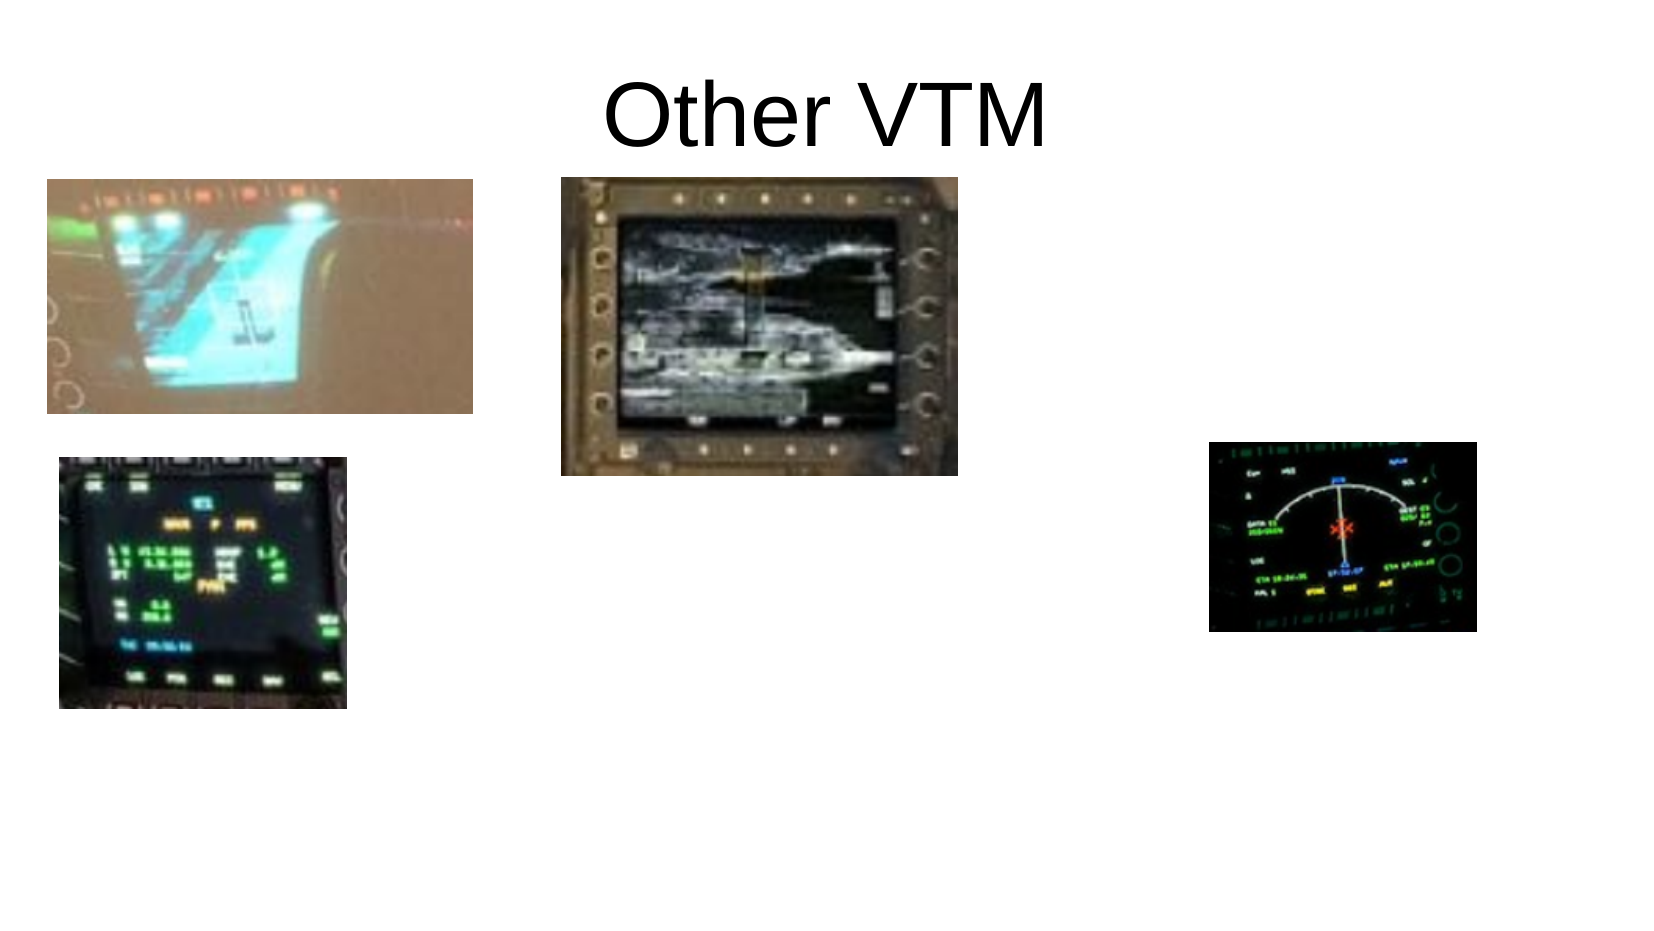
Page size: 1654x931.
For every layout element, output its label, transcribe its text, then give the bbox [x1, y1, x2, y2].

title Other VTM [82, 37, 1571, 193]
picture [47, 179, 473, 414]
picture [59, 457, 347, 709]
picture [561, 177, 958, 476]
picture [1209, 442, 1477, 632]
